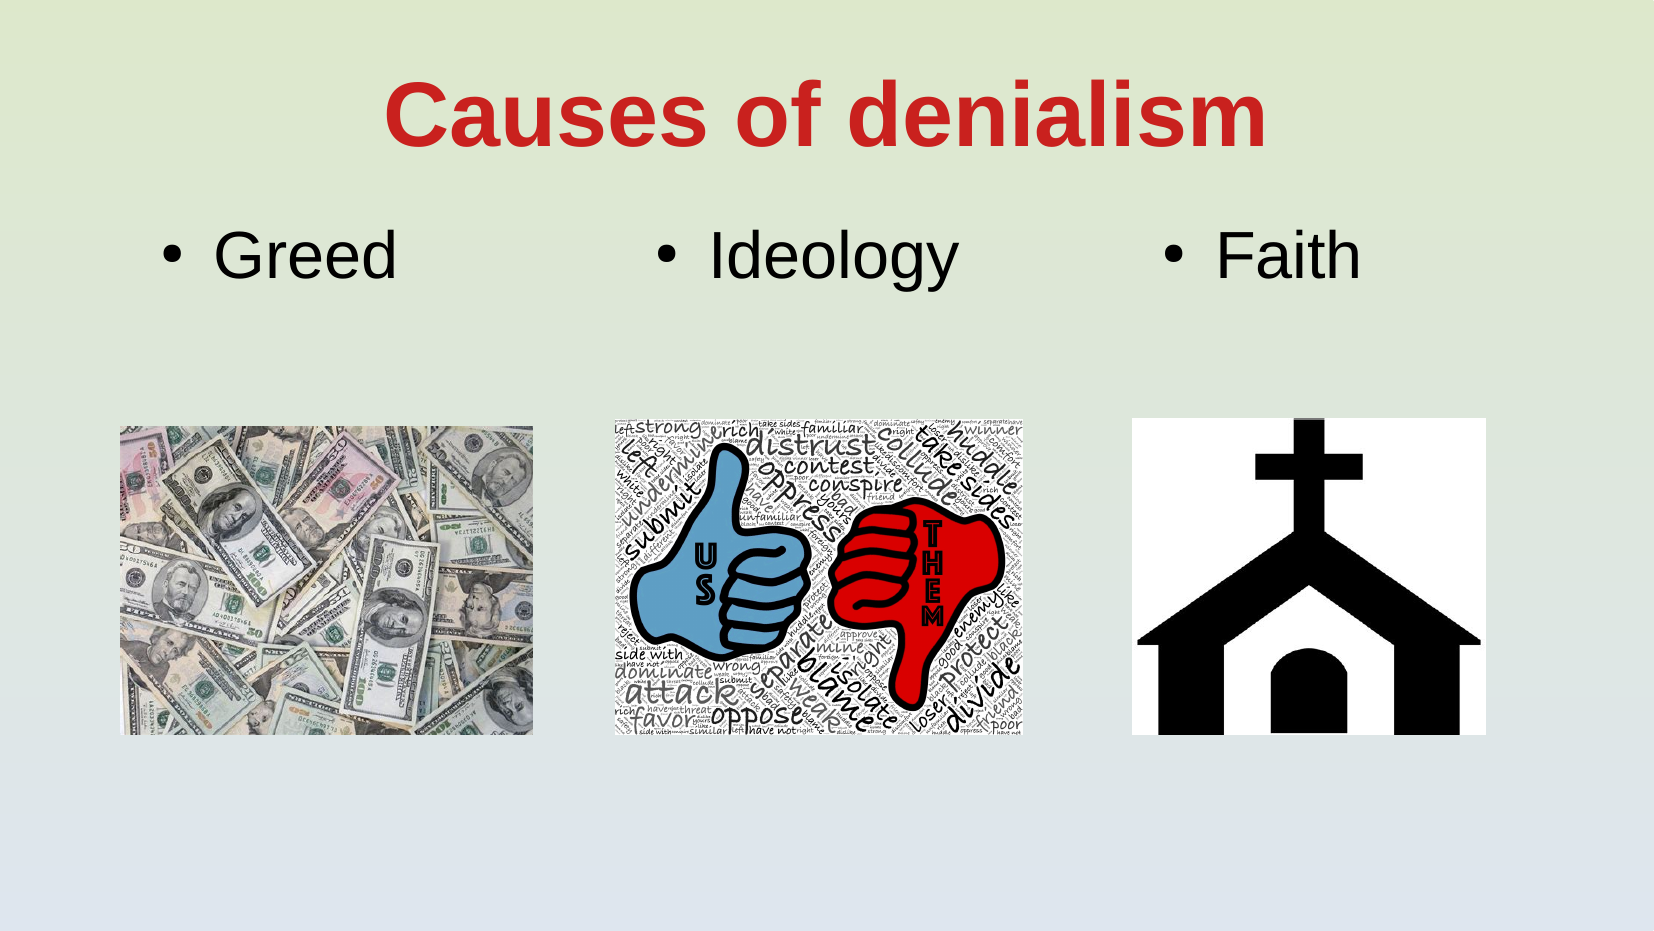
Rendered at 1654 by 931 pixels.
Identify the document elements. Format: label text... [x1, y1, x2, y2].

picture [120, 426, 533, 736]
picture [1132, 418, 1486, 736]
list Greed [142, 217, 637, 475]
picture [615, 419, 1023, 736]
list Ideology [637, 217, 1144, 475]
title Causes of denialism [82, 37, 1571, 193]
list Faith [1144, 217, 1654, 475]
